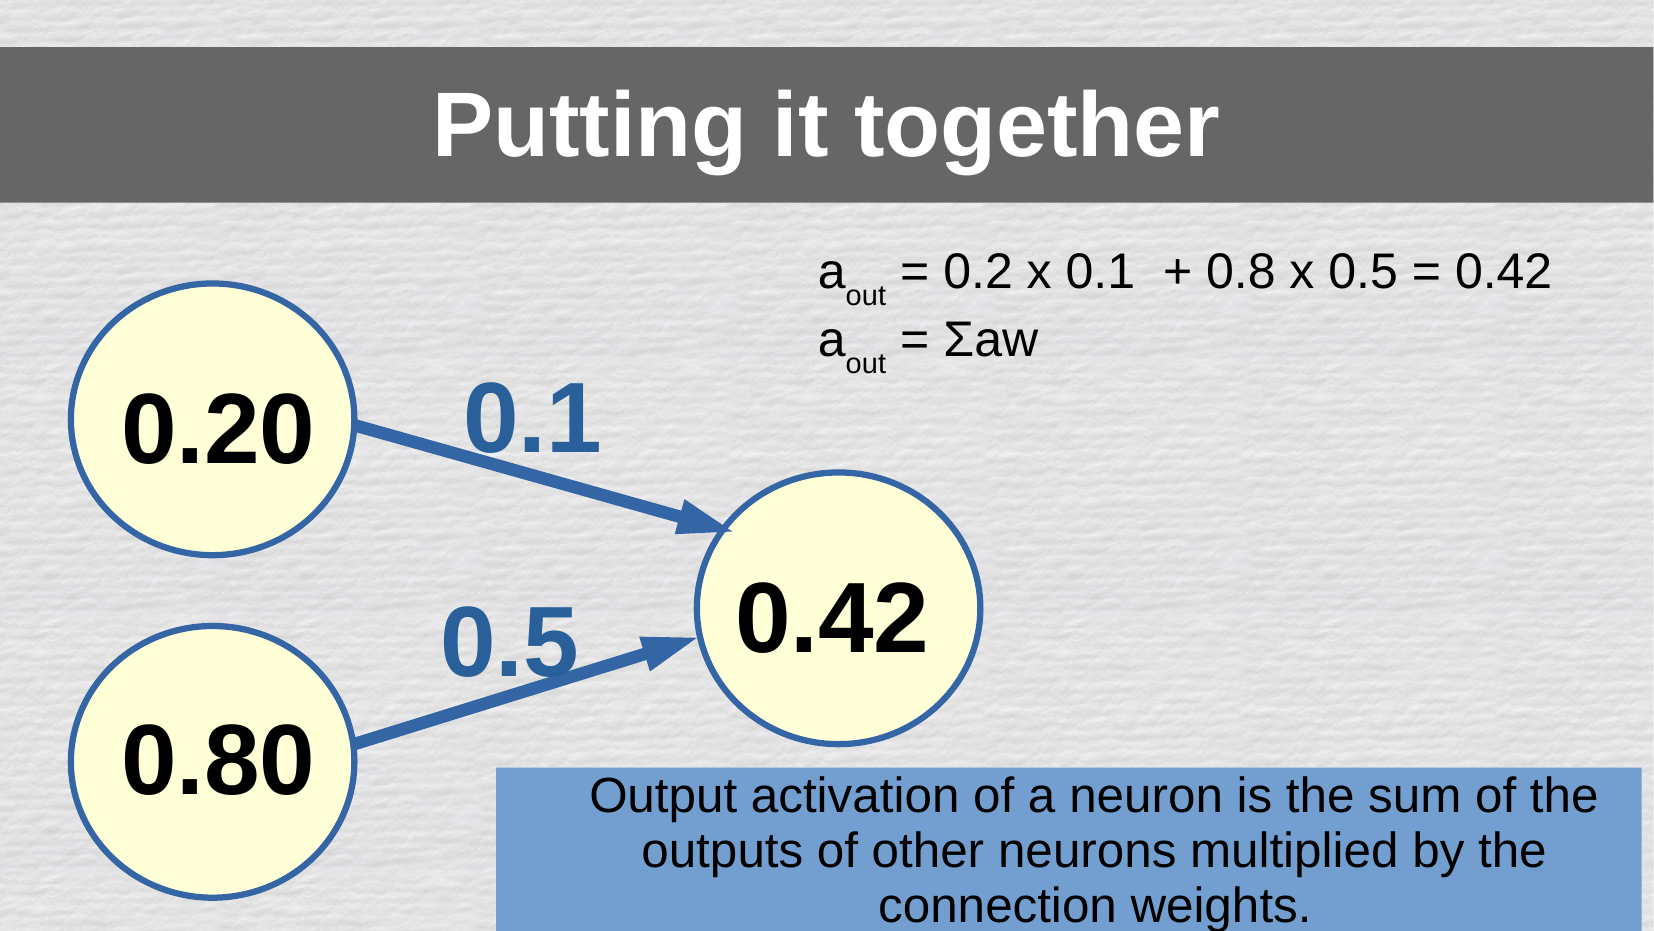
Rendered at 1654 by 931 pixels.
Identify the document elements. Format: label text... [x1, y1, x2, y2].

text_box [70, 625, 337, 898]
list Output activation of a neuron is the sum of the outputs of other neurons multiplied by the connection weights. [496, 767, 1642, 931]
text_box 0.1 [448, 354, 650, 485]
text_box [70, 283, 343, 556]
text_box 0.80 [106, 696, 355, 827]
text_box [722, 686, 955, 745]
text_box 0.42 [720, 555, 969, 686]
text_box [696, 472, 981, 683]
text_box 0.5 [425, 578, 626, 839]
picture [0, 0, 1654, 47]
text_box 0.20 [106, 366, 355, 497]
title Putting it together [0, 47, 1654, 203]
text_box aout = 0.2 x 0.1 + 0.8 x 0.5 = 0.42 aout = Σaw [803, 236, 1607, 387]
picture [0, 203, 1654, 931]
